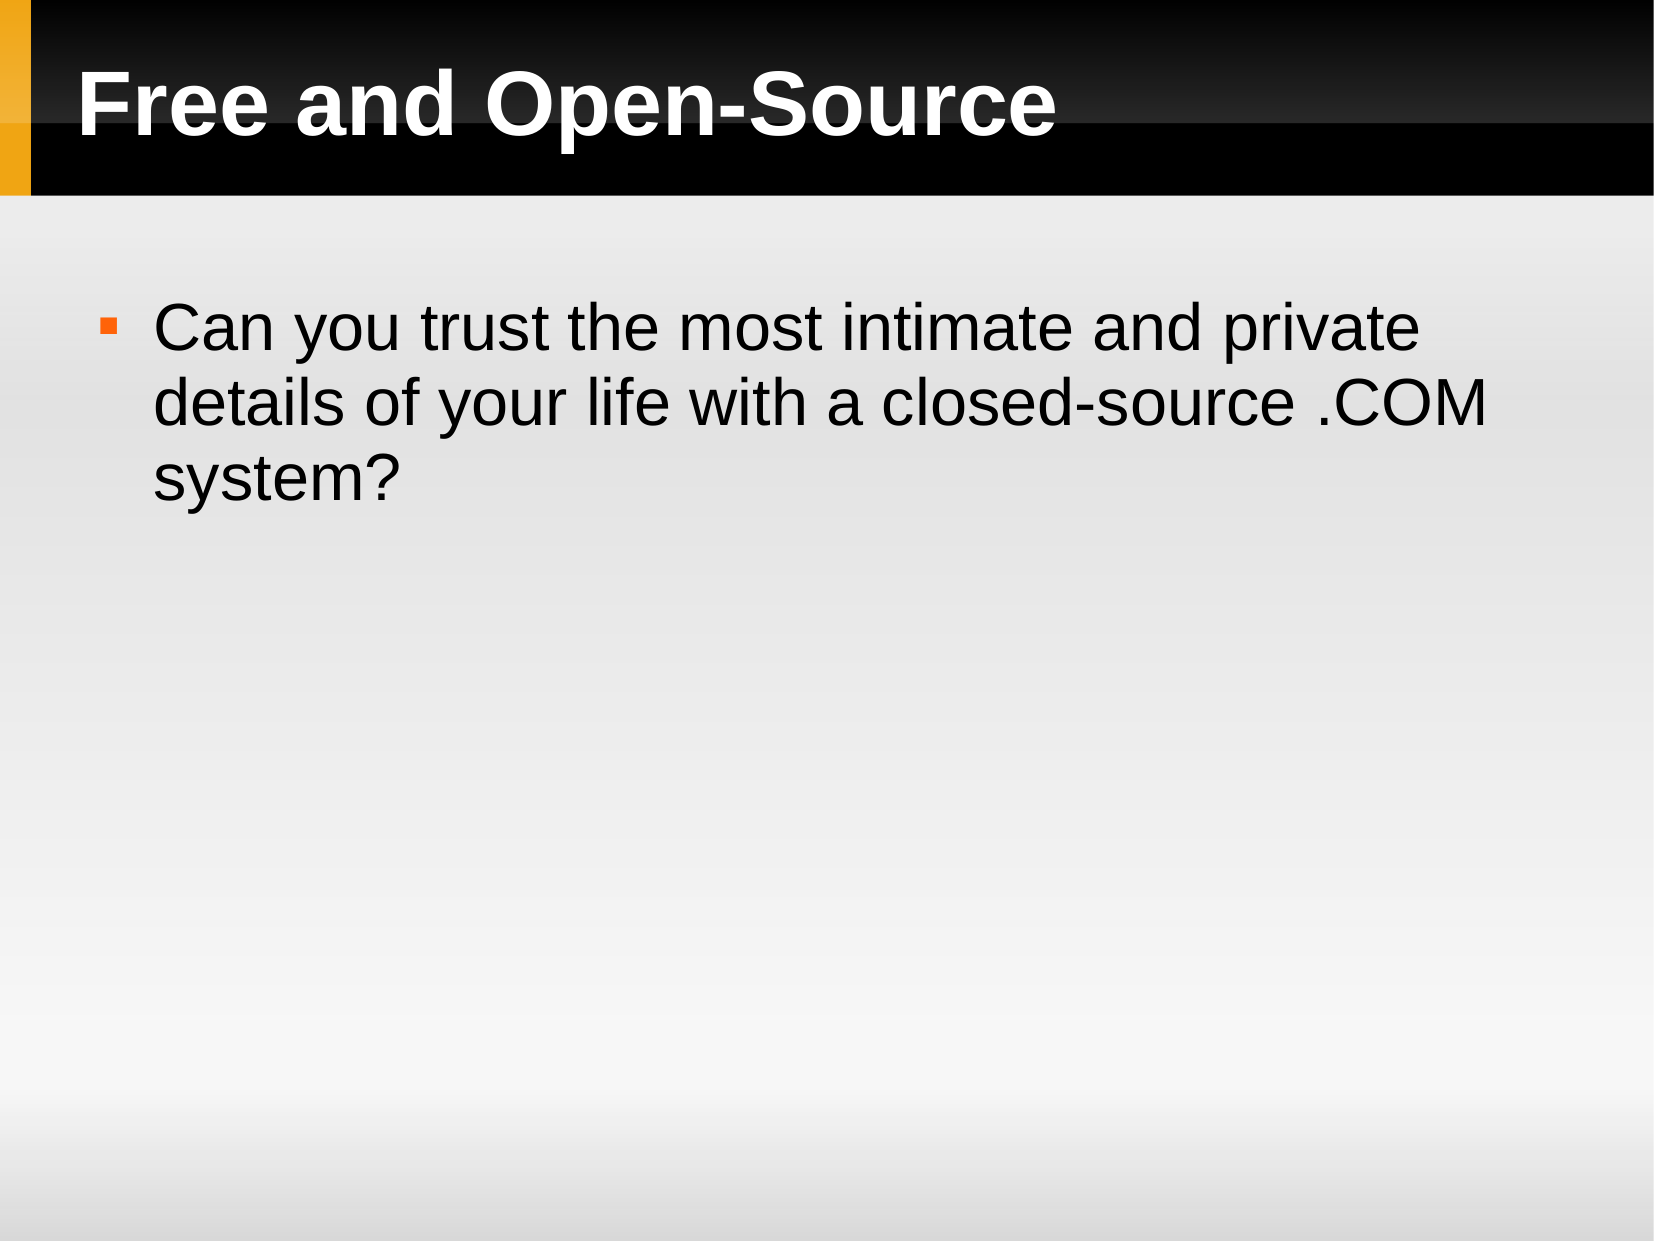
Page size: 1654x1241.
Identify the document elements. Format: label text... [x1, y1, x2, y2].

list Can you trust the most intimate and private details of your life with a closed-source .COM system? [82, 290, 1571, 1094]
picture [0, 0, 1654, 1241]
title Free and Open-Source [76, 0, 1565, 208]
